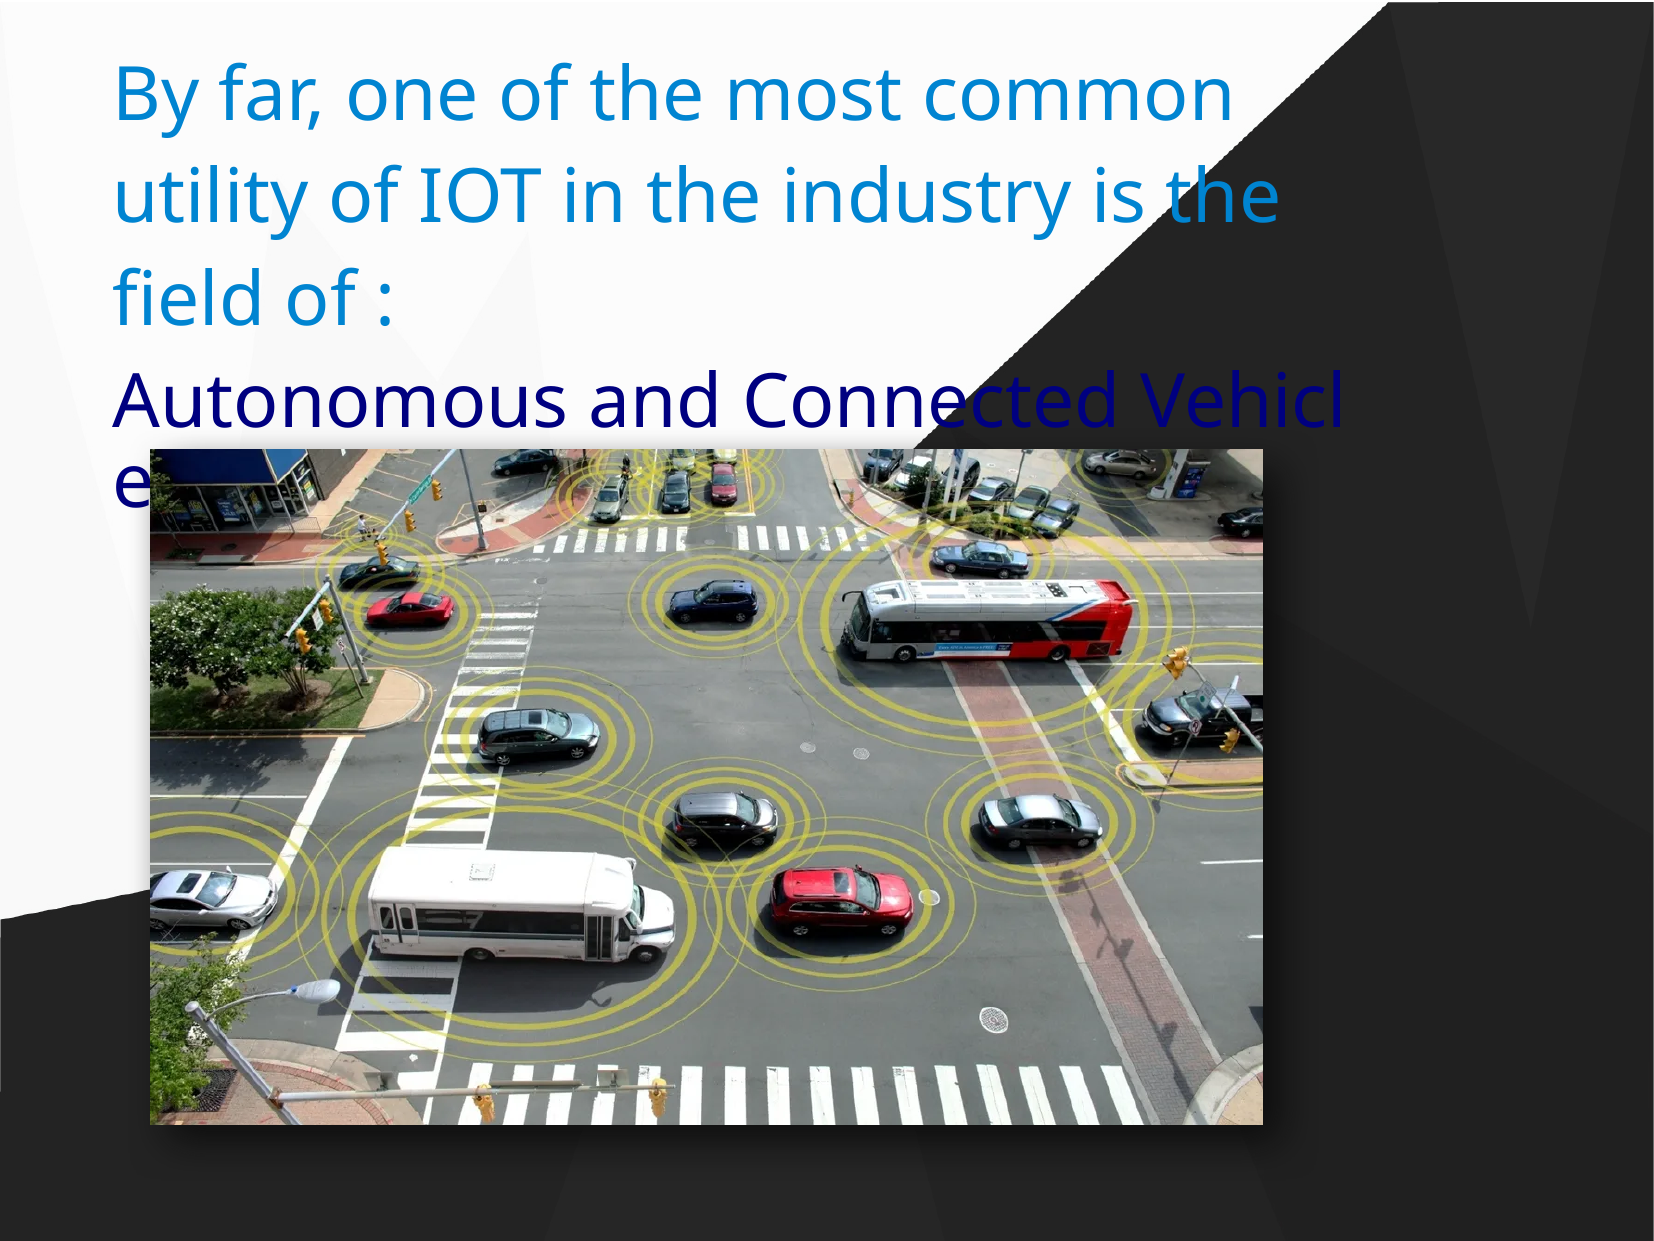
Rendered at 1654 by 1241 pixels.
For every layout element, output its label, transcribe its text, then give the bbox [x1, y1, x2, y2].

title By far, one of the most common utility of IOT in the industry is the field of : Autonomous and Connected Vehicles [112, 39, 1388, 451]
picture [0, 2, 1654, 1241]
